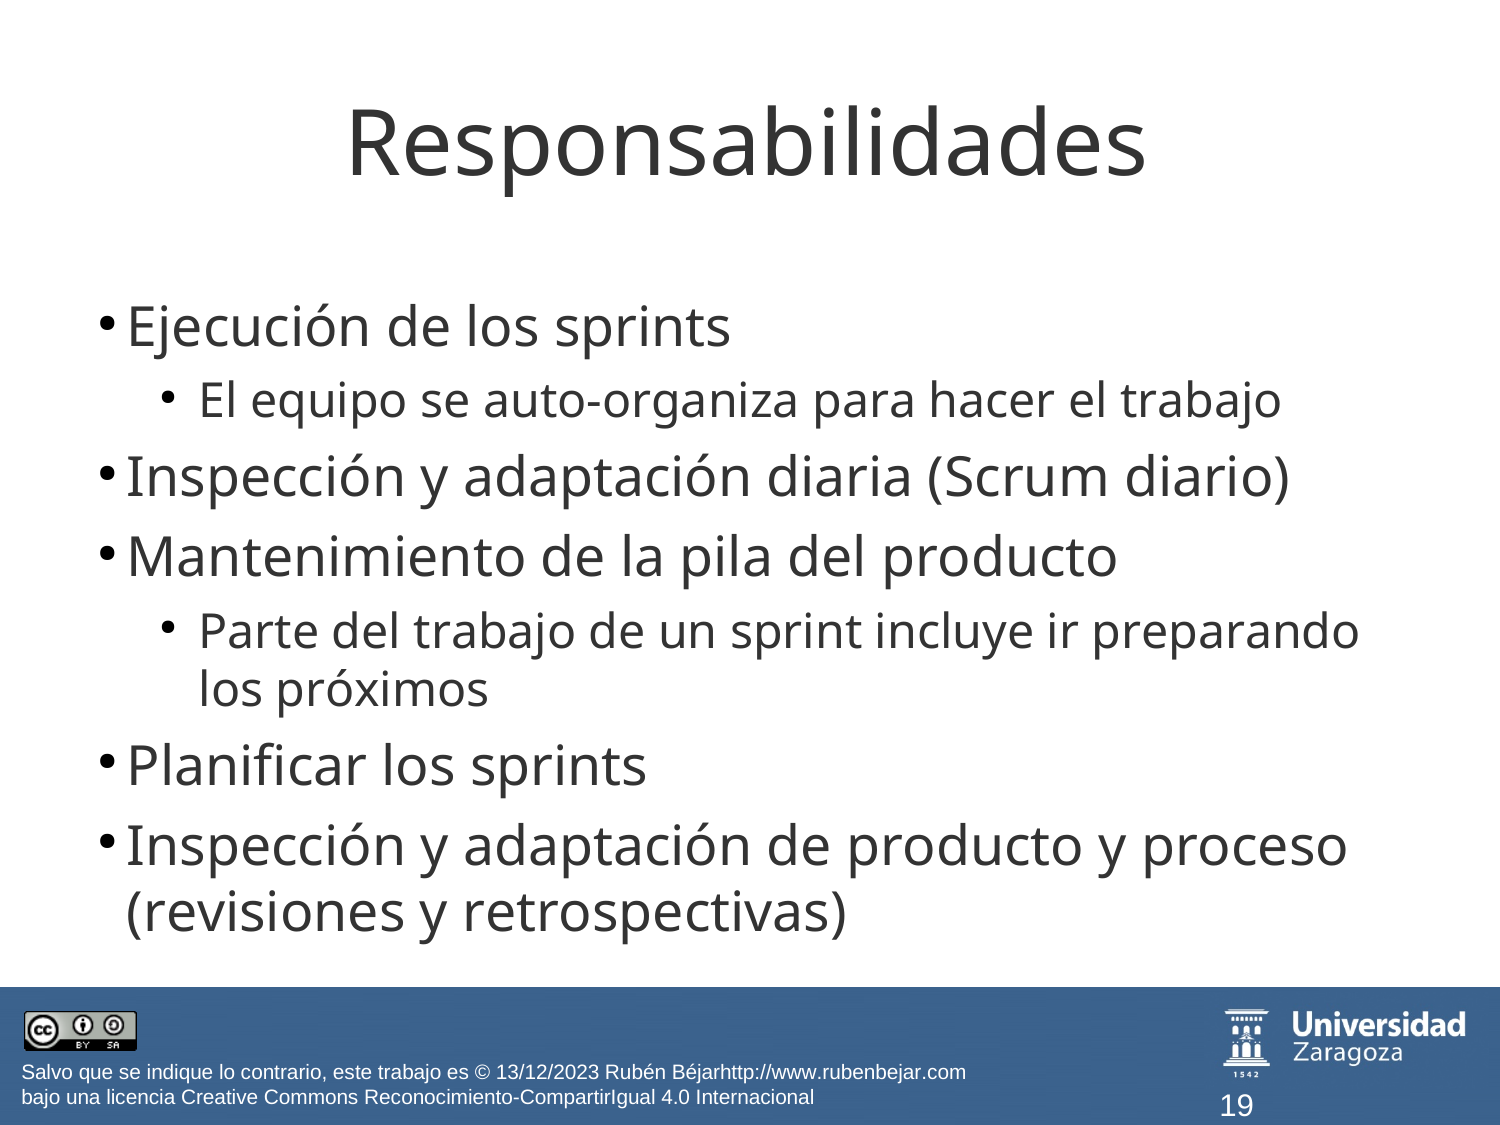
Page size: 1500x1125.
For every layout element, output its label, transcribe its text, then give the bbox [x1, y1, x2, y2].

title Responsabilidades [74, 21, 1420, 257]
list Ejecución de los sprints El equipo se auto-organiza para hacer el trabajo Inspección y adaptación diaria (Scrum diario) Mantenimiento de la pila del producto Parte del trabajo de un sprint incluye ir preparando los próximos Planificar los sprints Inspección y adaptación de producto y proceso (revisiones y retrospectivas) [82, 283, 1418, 957]
picture [0, 987, 1500, 1125]
